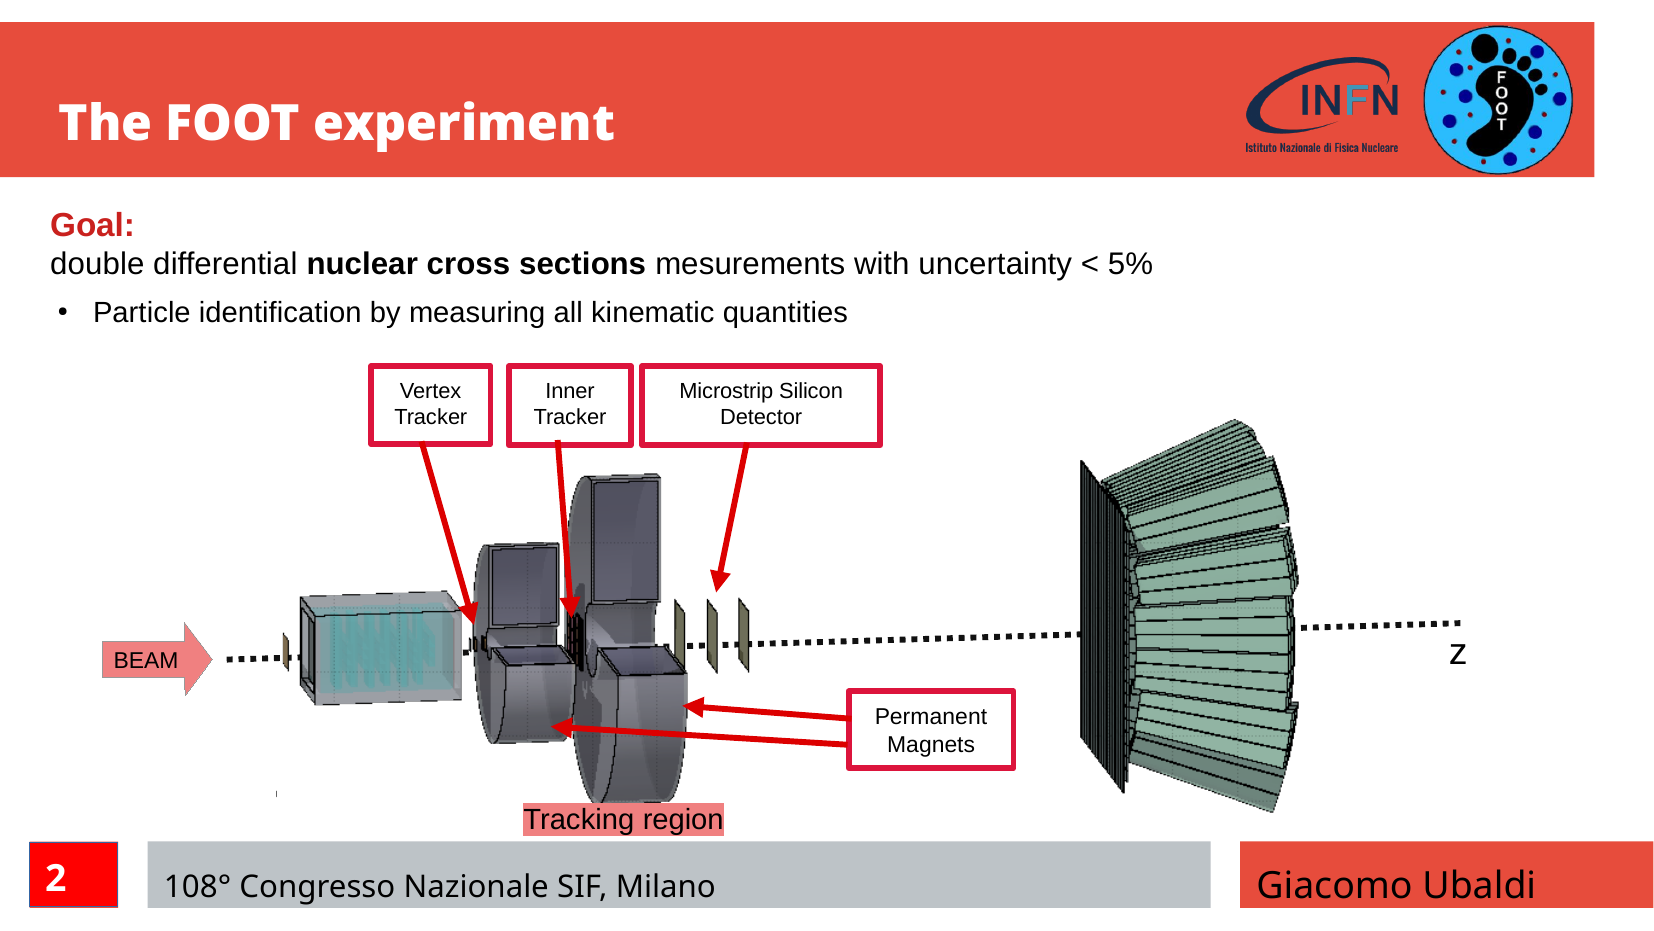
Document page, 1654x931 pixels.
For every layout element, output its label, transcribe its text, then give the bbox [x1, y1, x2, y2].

text_box [184, 688, 191, 696]
text_box Microstrip Silicon Detector [642, 366, 881, 446]
text_box Tracking region [508, 793, 795, 850]
text_box Giacomo Ubaldi [1241, 850, 1568, 910]
text_box 2 [30, 844, 86, 903]
text_box Permanent Magnets [848, 691, 1014, 769]
text_box [184, 622, 197, 638]
picture [276, 413, 1323, 824]
picture [1246, 57, 1398, 152]
text_box BEAM [98, 638, 217, 688]
text_box Inner Tracker [508, 366, 631, 446]
title The FOOT experiment [1589, 44, 1595, 156]
text_box Goal: double differential nuclear cross sections mesurements with uncertainty < 5% [35, 196, 1654, 673]
text_box [29, 842, 118, 907]
text_box 108° Congresso Nazionale SIF, Milano [149, 856, 772, 908]
picture [1409, 22, 1589, 182]
text_box Vertex Tracker [371, 366, 491, 445]
text_box z [1434, 619, 1528, 670]
title The FOOT experiment [59, 44, 1409, 156]
text_box Particle identification by measuring all kinematic quantities [42, 288, 1654, 337]
